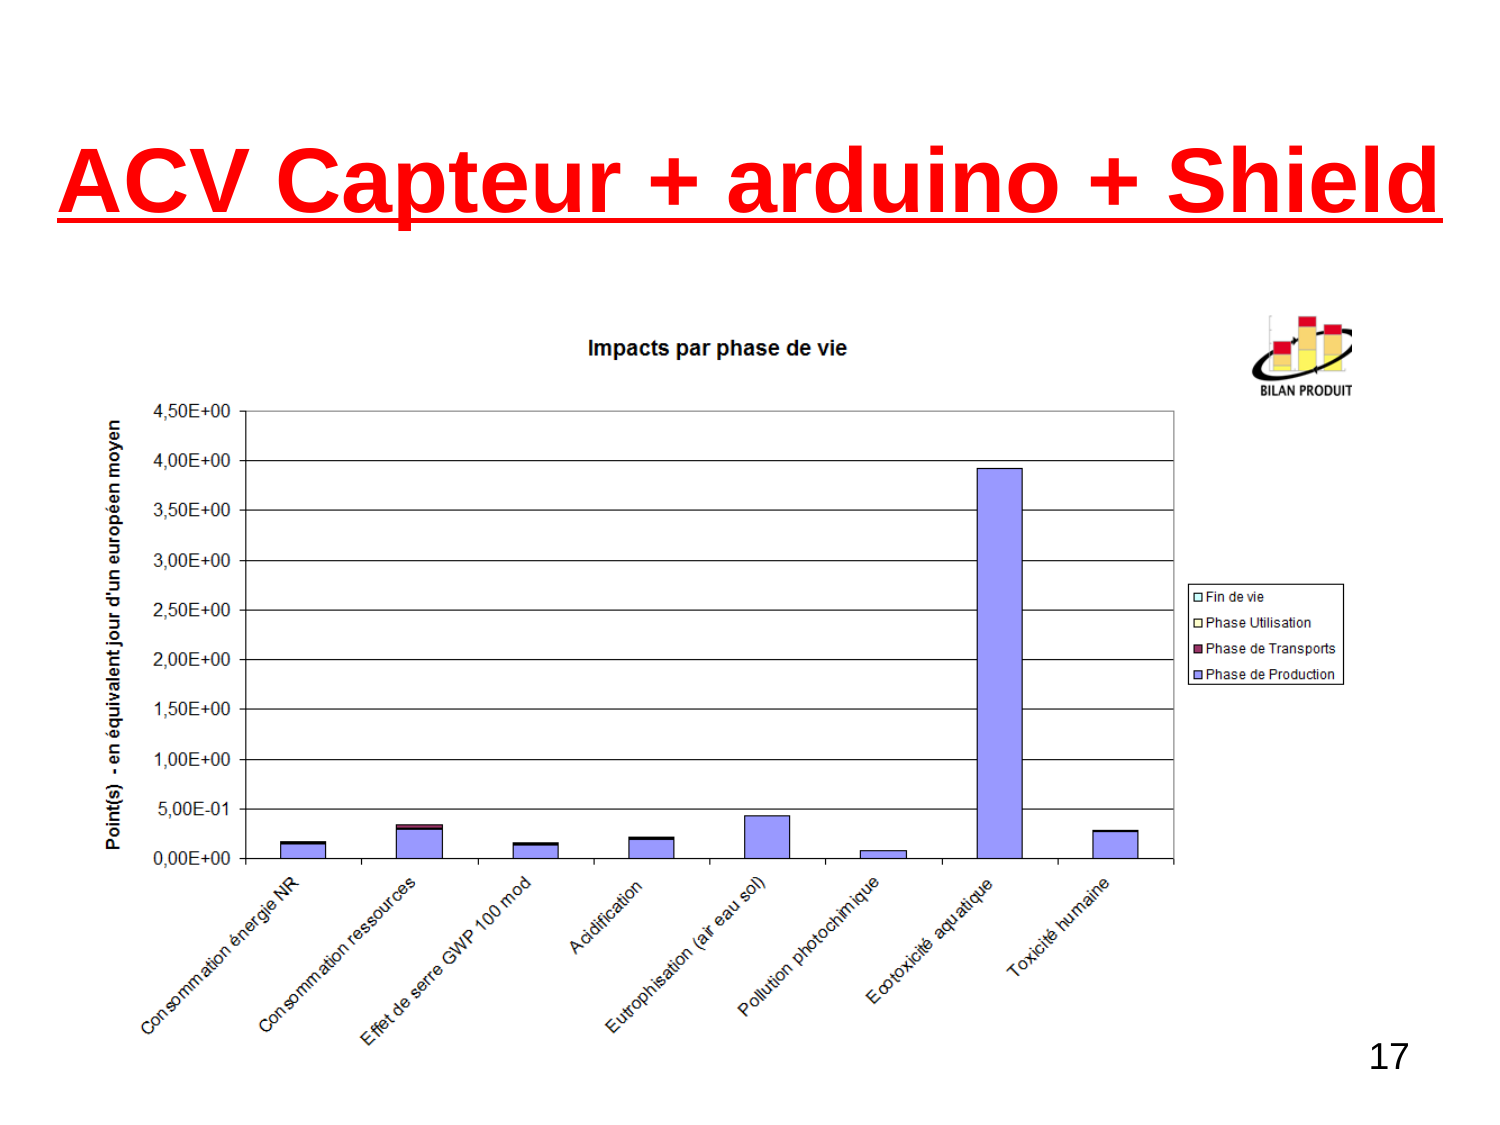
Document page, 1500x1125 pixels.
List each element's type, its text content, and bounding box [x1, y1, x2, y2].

text_box ACV Capteur + arduino + Shield [0, 113, 1500, 239]
picture [88, 314, 1352, 1048]
